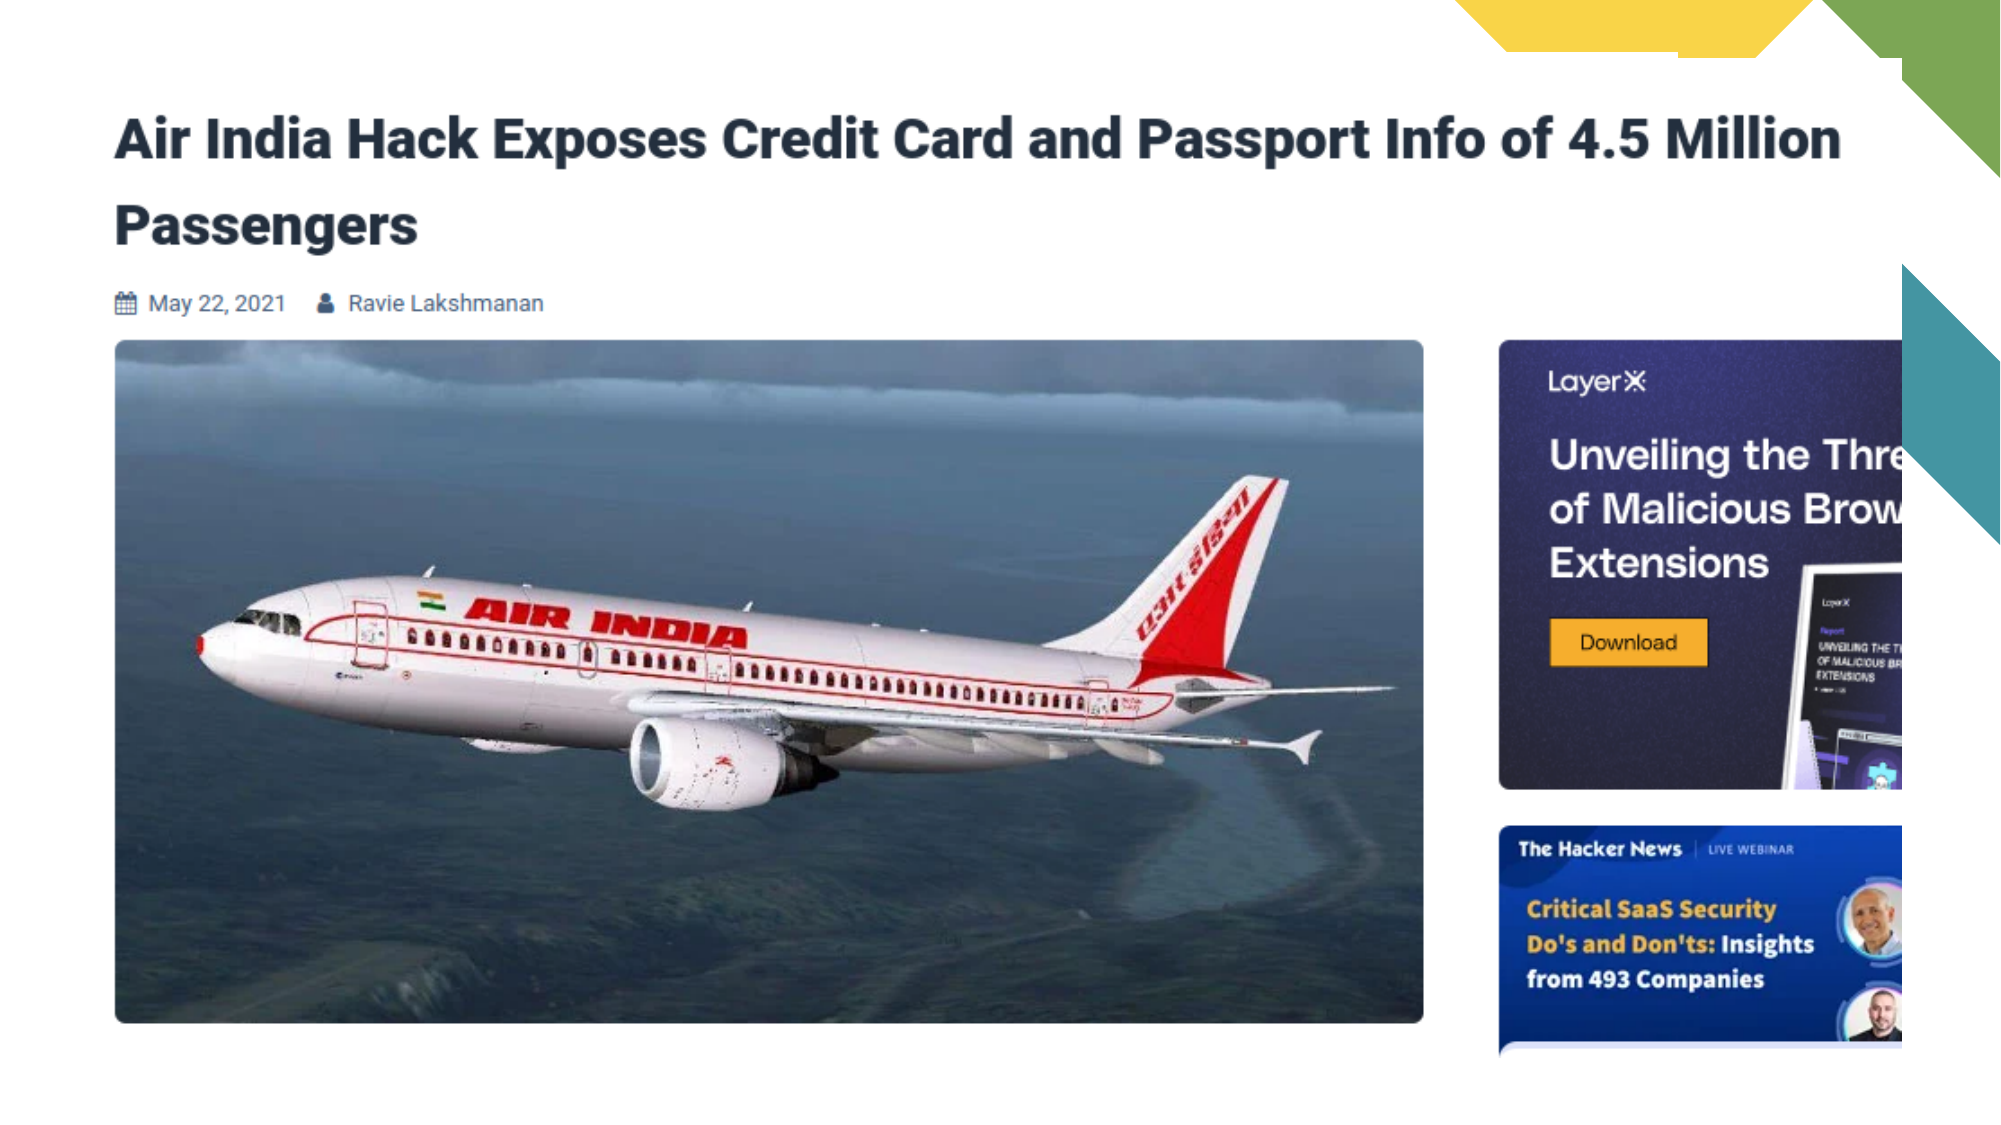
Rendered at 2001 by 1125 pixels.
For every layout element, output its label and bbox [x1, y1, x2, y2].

picture [92, 52, 1902, 1058]
